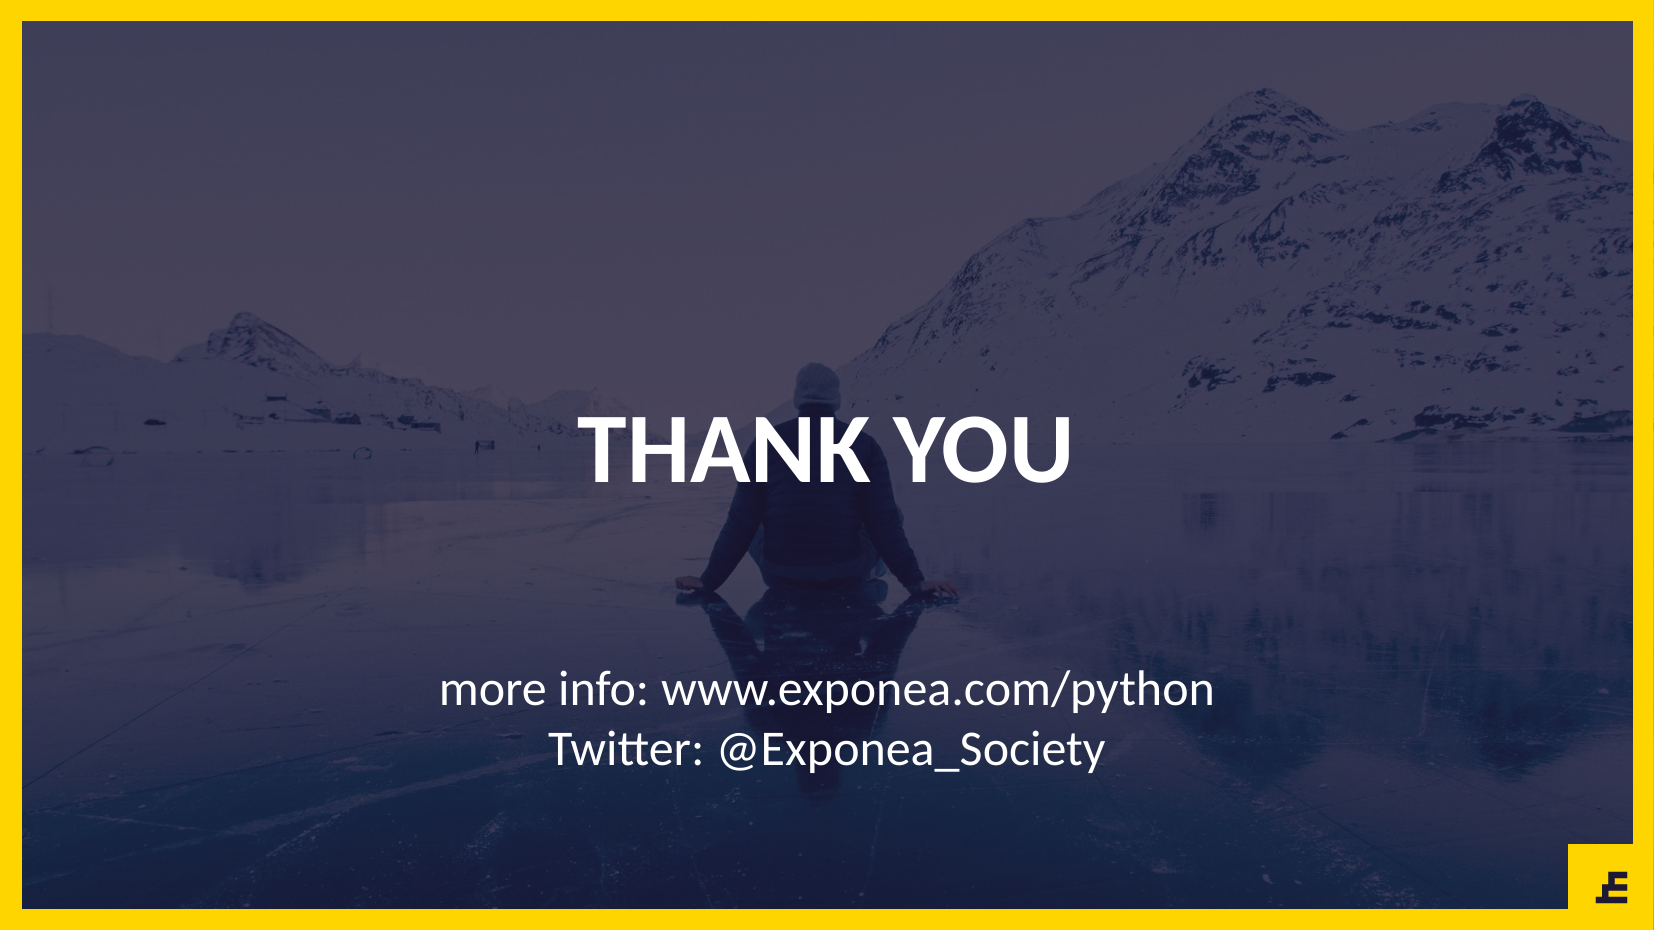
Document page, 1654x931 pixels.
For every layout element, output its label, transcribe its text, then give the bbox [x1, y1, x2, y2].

picture [0, 0, 1654, 930]
text_box THANK YOU [185, 395, 1468, 564]
text_box more info: www.exponea.com/python Twitter: @Exponea_Society [306, 647, 1348, 799]
